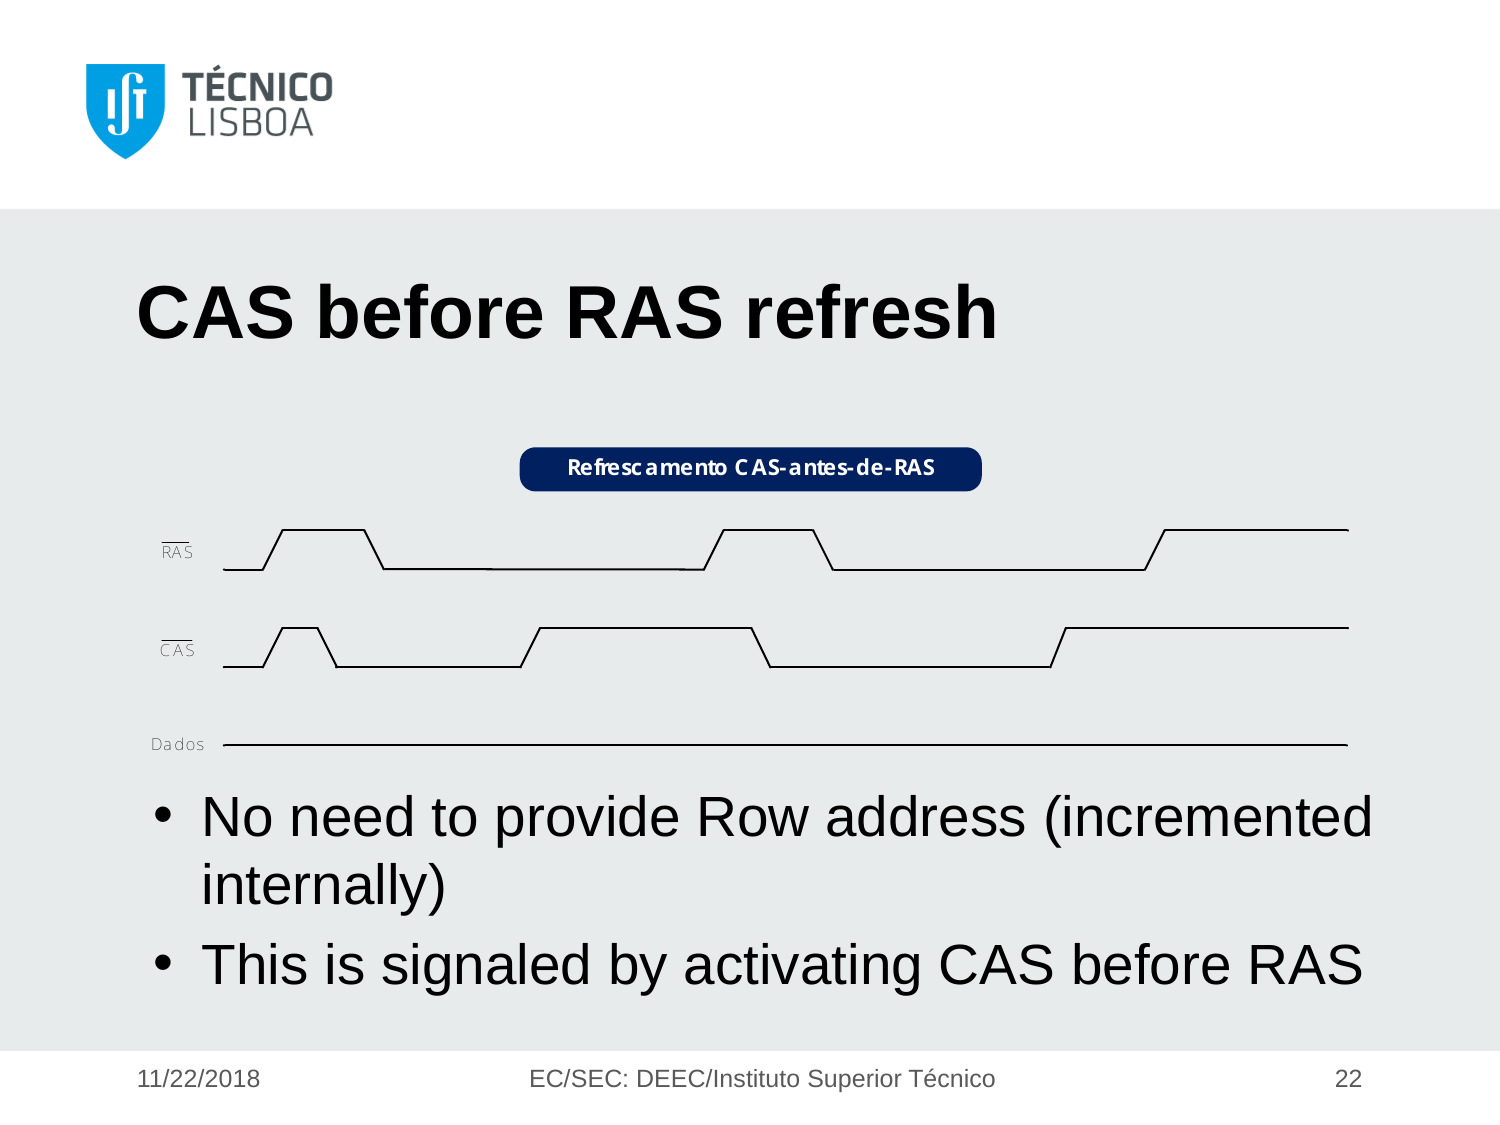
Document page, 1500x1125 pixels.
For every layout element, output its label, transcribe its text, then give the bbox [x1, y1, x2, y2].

slide_number 11/22/2018 [121, 1052, 425, 1103]
footer EC/SEC: DEEC/Instituto Superior Técnico [512, 1052, 1021, 1103]
picture [0, 0, 1500, 1125]
text_box No need to provide Row address (incremented internally) This is signaled by activating CAS before RAS [138, 772, 1395, 1034]
title CAS before RAS refresh [121, 237, 1378, 381]
slide_number <number> [1077, 1052, 1378, 1103]
